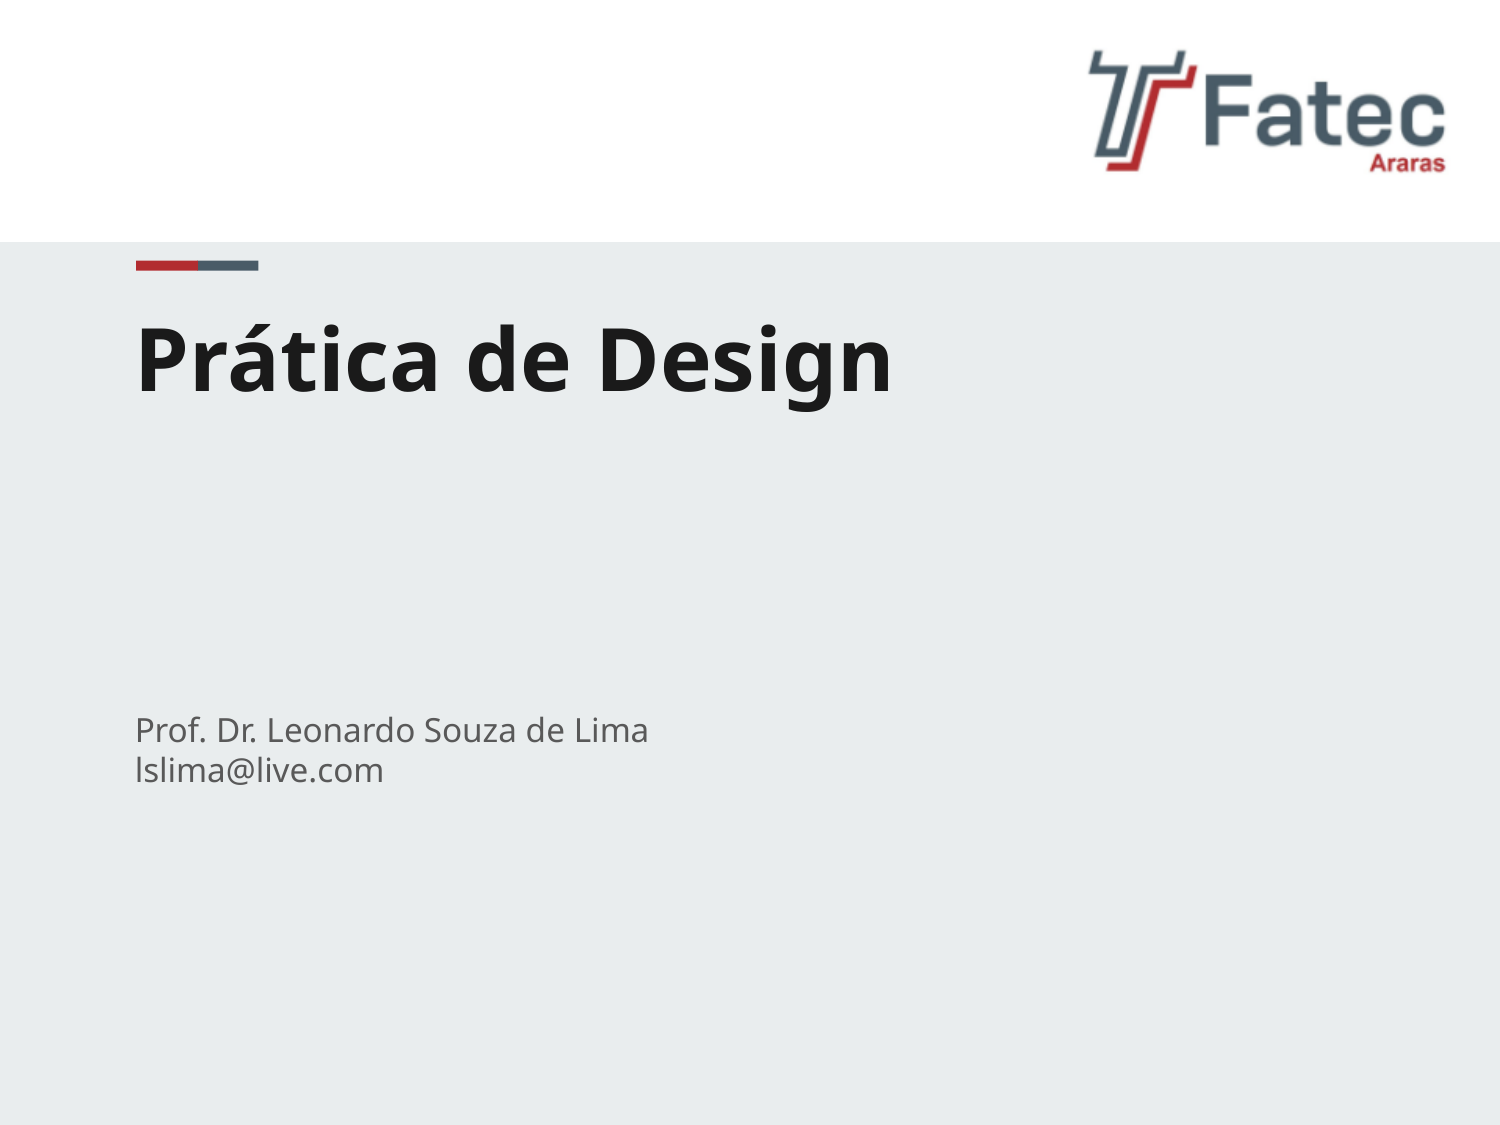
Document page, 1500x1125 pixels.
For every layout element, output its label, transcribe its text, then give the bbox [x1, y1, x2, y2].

title Prática de Design [119, 289, 1381, 654]
picture [1081, 0, 1458, 236]
subtitle Prof. Dr. Leonardo Souza de Lima lslima@live.com [119, 693, 1381, 813]
